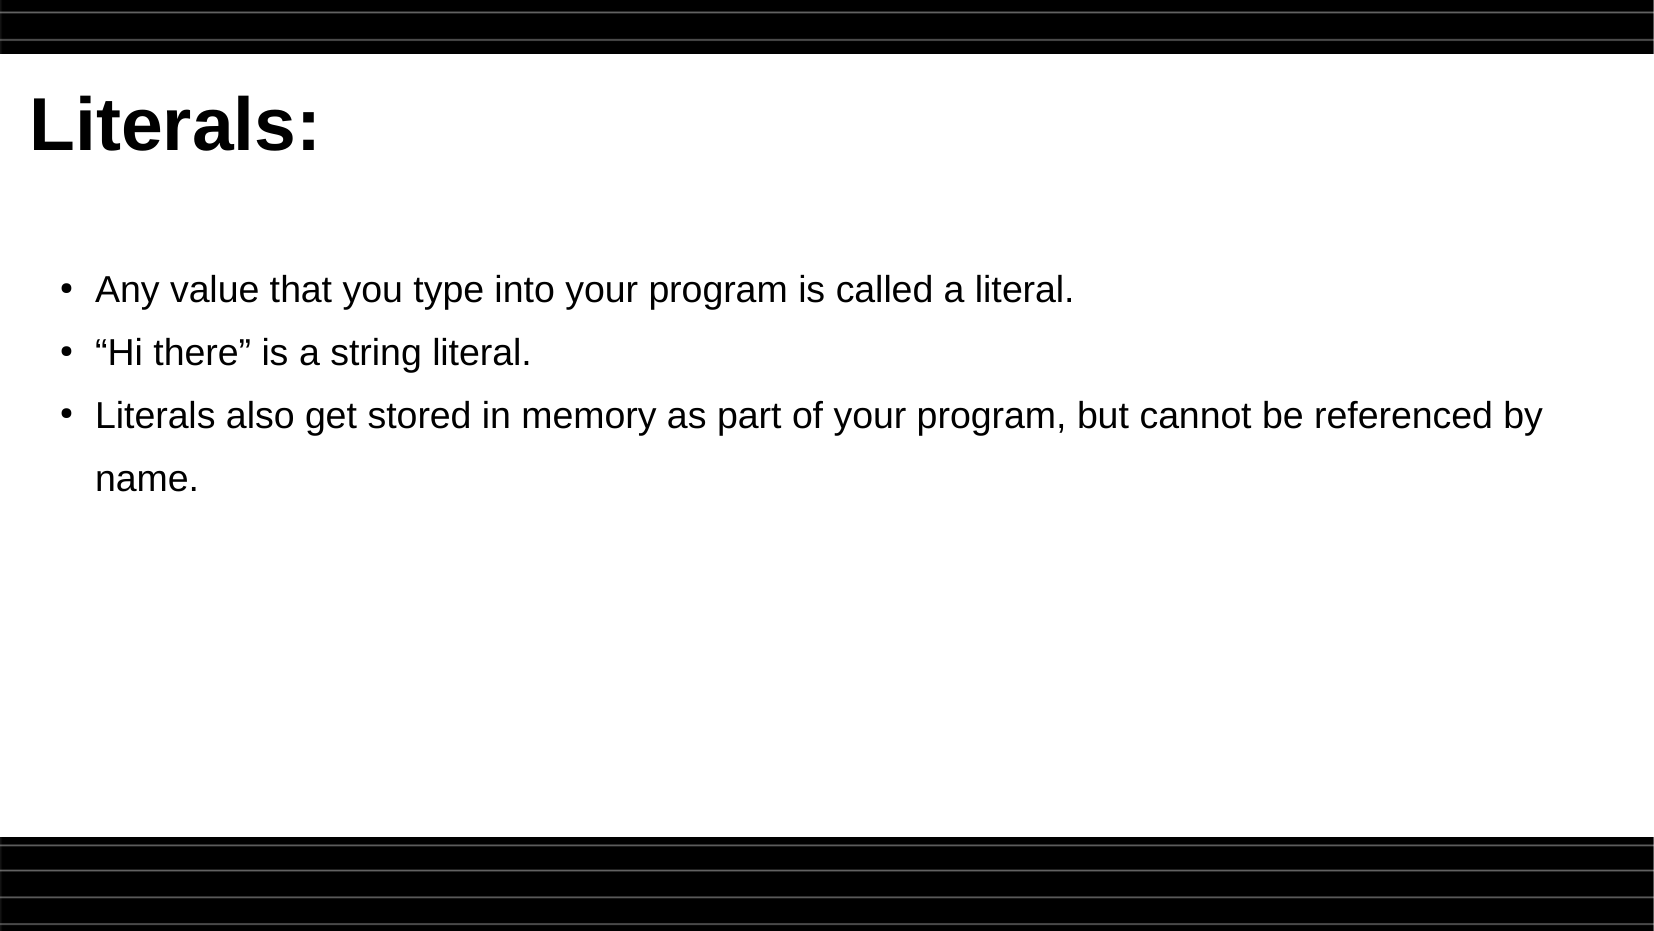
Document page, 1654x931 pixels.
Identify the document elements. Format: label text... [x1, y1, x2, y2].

picture [0, 837, 1654, 931]
picture [0, 0, 1654, 54]
text_box Any value that you type into your program is called a literal. “Hi there” is a string literal. Literals also get stored in memory as part of your program, but cannot be referenced by name. [45, 240, 1621, 822]
text_box Literals: [15, 75, 1591, 174]
